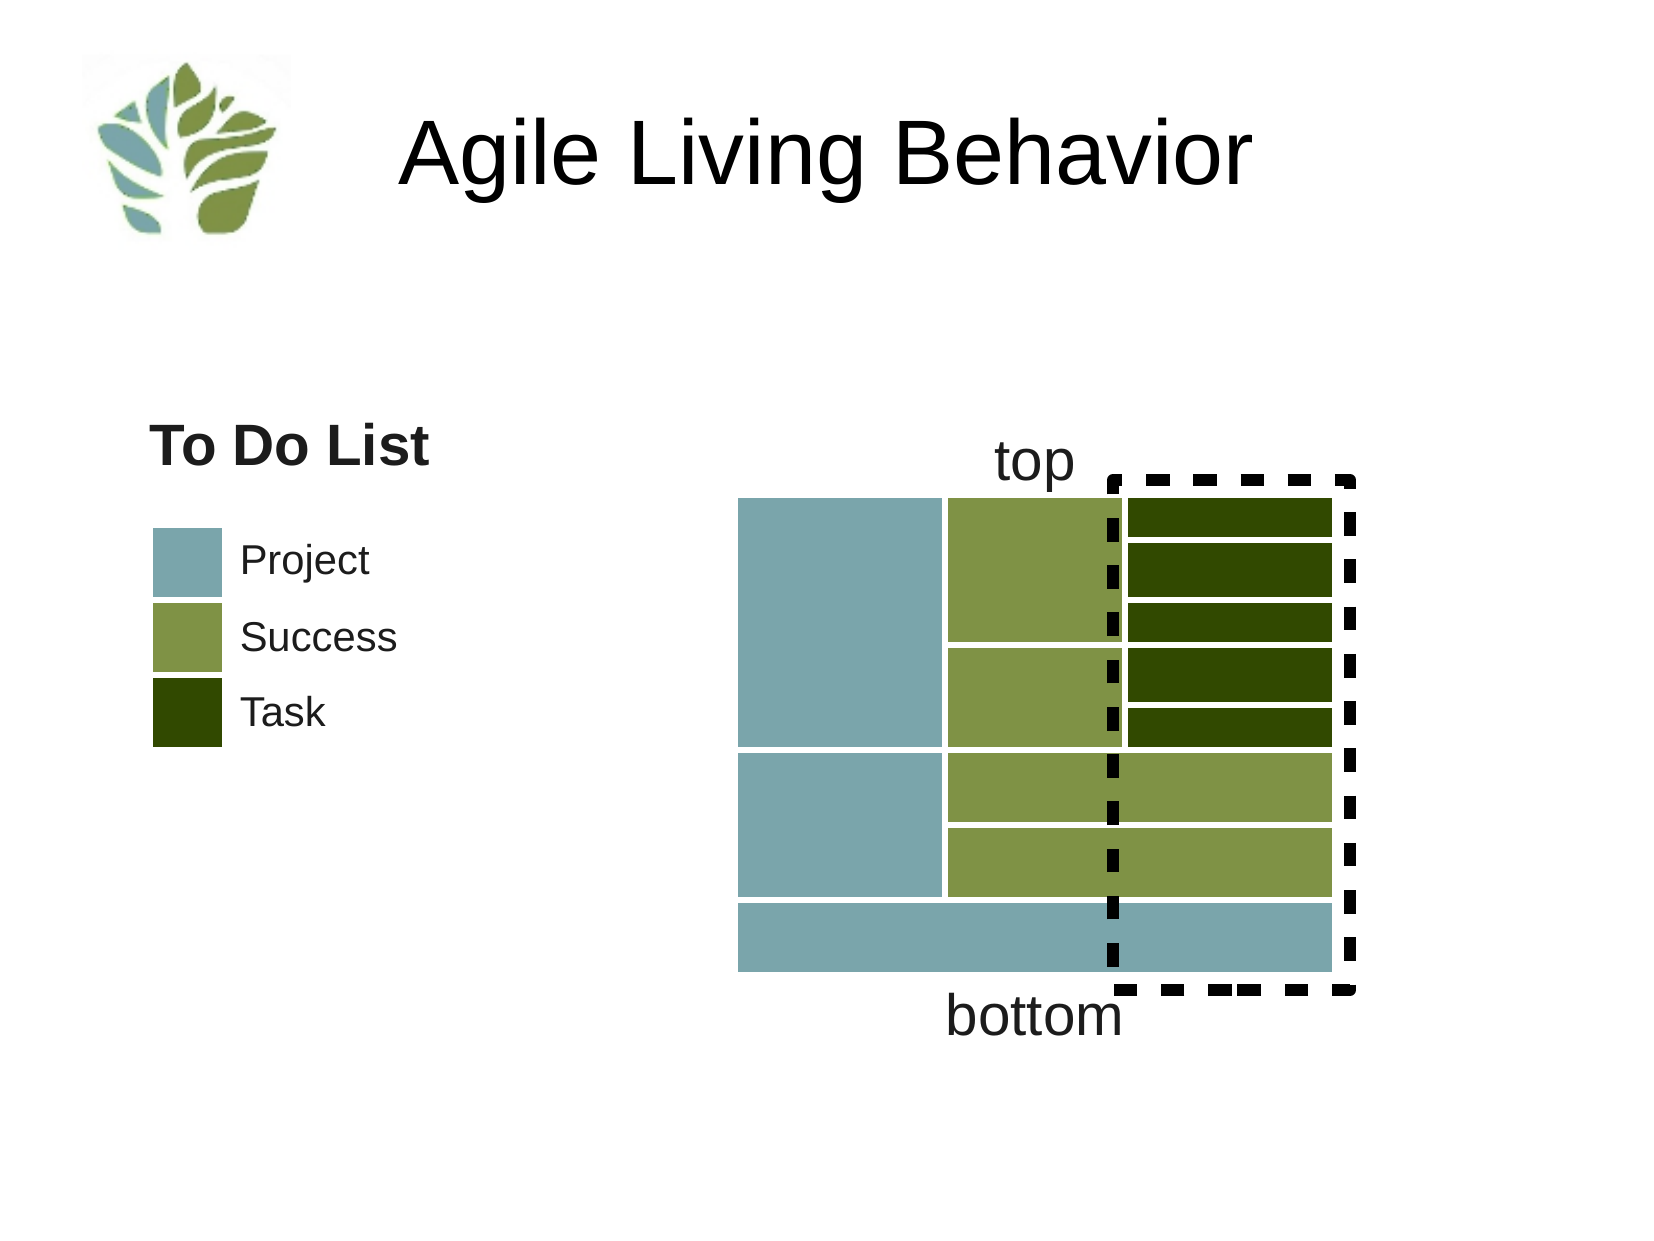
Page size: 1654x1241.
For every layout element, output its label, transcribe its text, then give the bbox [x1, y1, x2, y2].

text_box Project [225, 529, 511, 592]
text_box Task [225, 680, 511, 743]
text_box [150, 525, 226, 751]
picture [82, 49, 291, 258]
text_box Success [225, 605, 511, 668]
text_box bottom [750, 976, 1321, 1055]
title Agile Living Behavior [291, 49, 1571, 257]
text_box To Do List [135, 405, 496, 487]
text_box [735, 495, 1336, 976]
text_box top [750, 420, 1321, 495]
